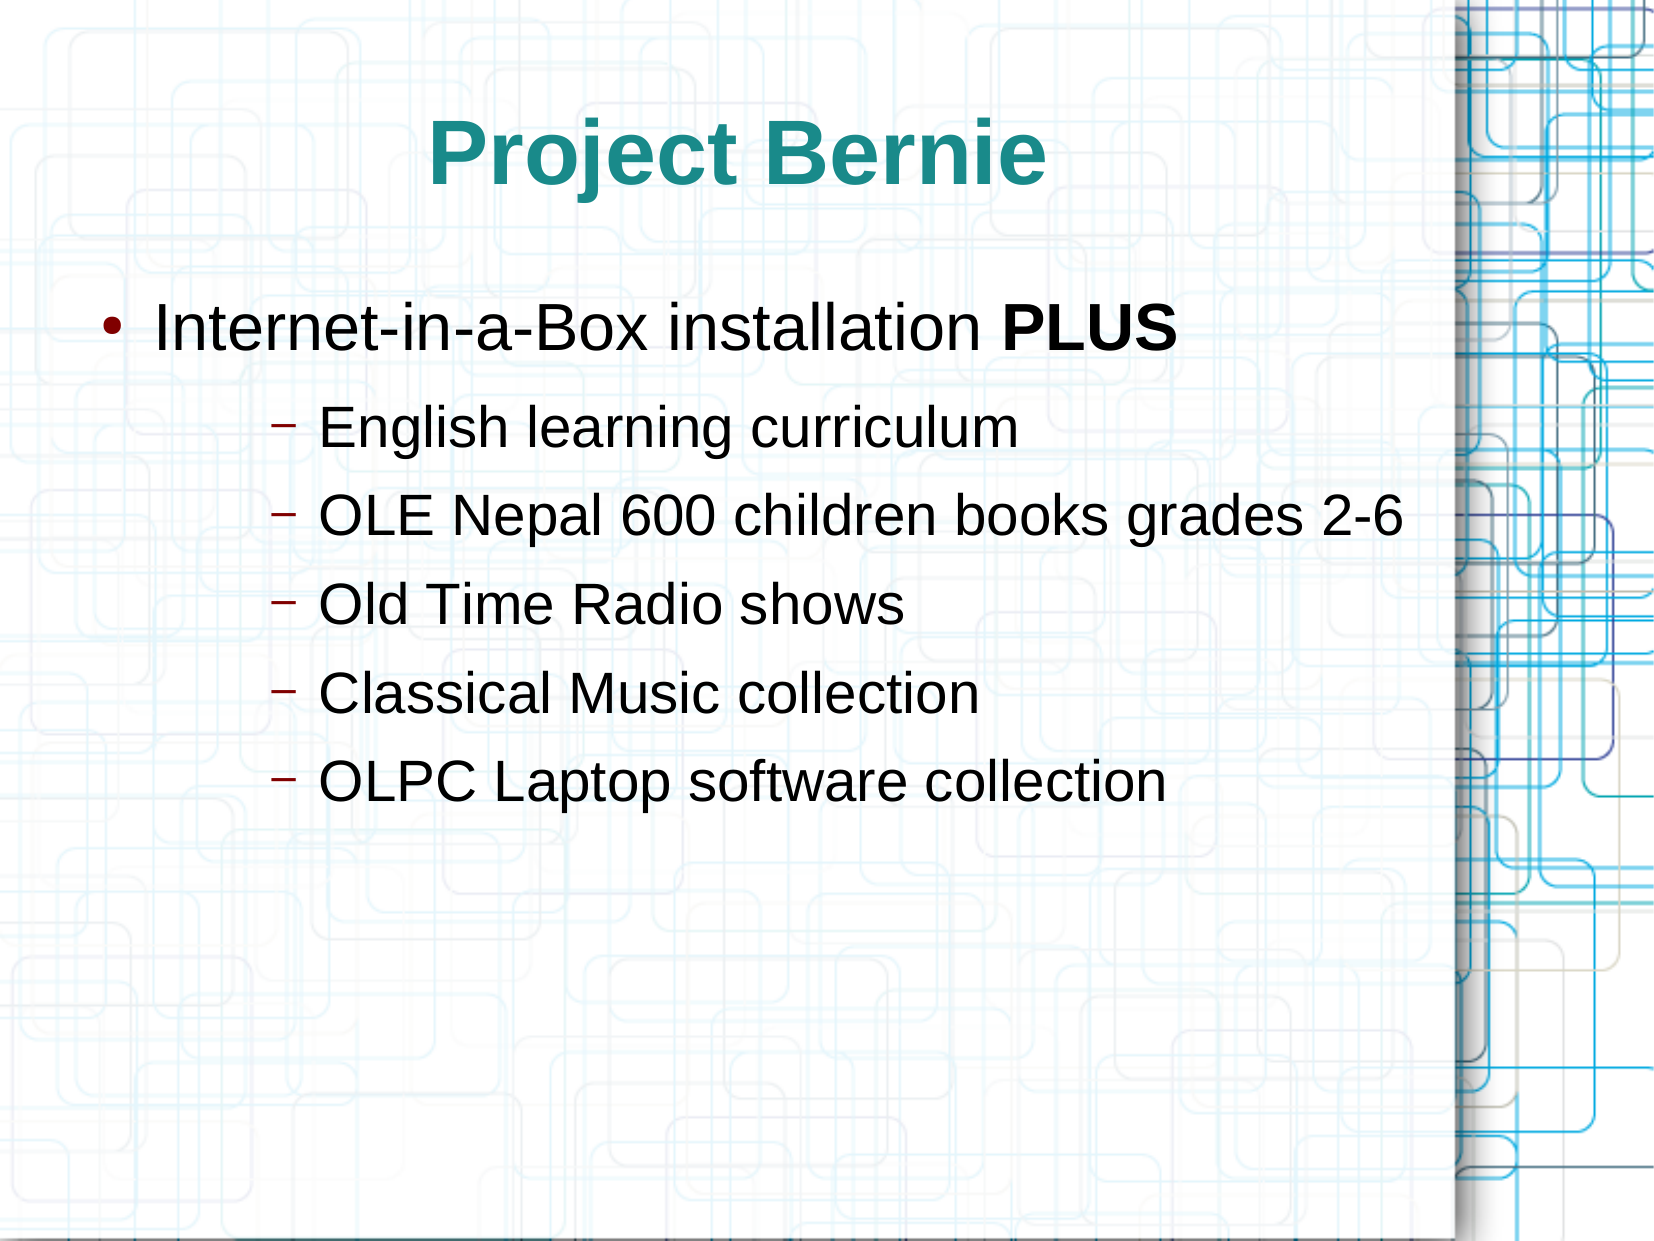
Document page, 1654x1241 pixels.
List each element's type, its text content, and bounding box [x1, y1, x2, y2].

title Project Bernie [59, 49, 1418, 257]
list Internet-in-a-Box installation PLUS English learning curriculum OLE Nepal 600 children books grades 2-6 Old Time Radio shows Classical Music collection OLPC Laptop software collection [82, 290, 1418, 1010]
picture [0, 0, 1654, 1241]
